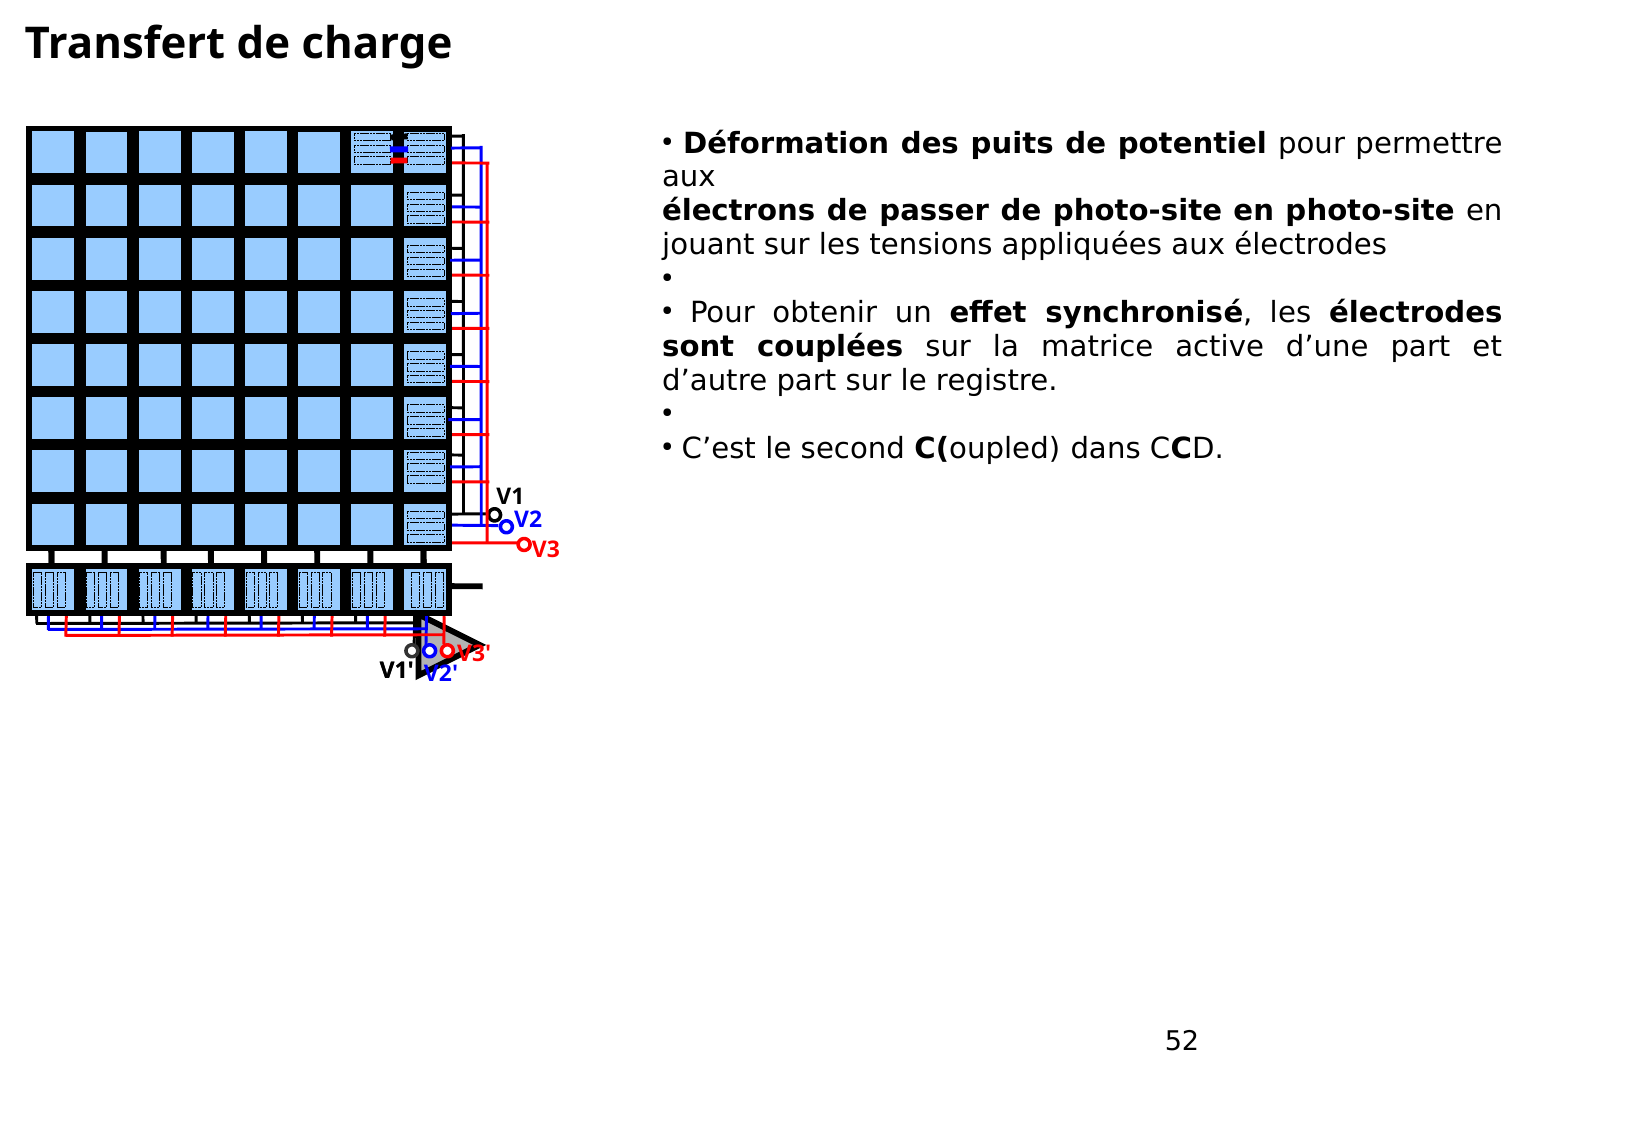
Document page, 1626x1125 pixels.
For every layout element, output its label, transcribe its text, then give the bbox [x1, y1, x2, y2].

text_box [242, 341, 290, 389]
text_box [135, 565, 184, 614]
text_box [242, 128, 290, 177]
text_box [401, 234, 450, 283]
text_box [242, 394, 290, 443]
text_box [188, 500, 237, 549]
text_box [82, 565, 131, 614]
text_box [401, 288, 450, 336]
text_box [242, 447, 290, 496]
text_box [401, 565, 450, 627]
text_box [29, 565, 78, 614]
text_box [82, 394, 131, 443]
text_box [401, 341, 450, 389]
text_box [348, 394, 397, 443]
text_box V3' [442, 632, 513, 676]
text_box [295, 500, 343, 549]
text_box [295, 234, 343, 283]
text_box [188, 447, 237, 496]
text_box [295, 341, 343, 389]
text_box Transfert de charge [0, 7, 1606, 75]
text_box [29, 128, 78, 177]
text_box [29, 181, 78, 230]
text_box [82, 181, 131, 230]
text_box [29, 288, 78, 336]
text_box [29, 447, 78, 496]
text_box [135, 181, 184, 230]
text_box [348, 288, 397, 336]
text_box [401, 181, 450, 230]
text_box V2 [499, 499, 563, 542]
text_box [29, 234, 78, 283]
text_box [135, 128, 184, 177]
text_box [401, 500, 450, 549]
text_box [188, 234, 237, 283]
text_box [188, 181, 237, 230]
text_box [348, 181, 397, 230]
text_box [29, 341, 78, 389]
text_box [188, 394, 237, 443]
text_box V1 [481, 475, 546, 519]
text_box [29, 394, 78, 443]
text_box [82, 500, 131, 549]
text_box [348, 234, 397, 283]
text_box V1' [364, 649, 436, 692]
text_box [401, 128, 450, 177]
text_box [29, 500, 78, 549]
text_box [188, 565, 237, 614]
text_box [348, 128, 397, 177]
text_box V3 [517, 528, 581, 572]
text_box [295, 128, 343, 177]
text_box [295, 288, 343, 336]
text_box [295, 181, 343, 230]
text_box [135, 394, 184, 443]
text_box [135, 288, 184, 336]
text_box [135, 234, 184, 283]
text_box [188, 128, 237, 177]
text_box [348, 500, 397, 549]
text_box [82, 128, 131, 177]
text_box [242, 500, 290, 549]
text_box [428, 619, 442, 633]
text_box [348, 447, 397, 496]
text_box [1164, 1024, 1544, 1103]
text_box [406, 637, 442, 652]
text_box [295, 447, 343, 496]
text_box [82, 341, 131, 389]
text_box [242, 288, 290, 336]
text_box [401, 447, 450, 496]
text_box [188, 341, 237, 389]
text_box [82, 447, 131, 496]
text_box [82, 288, 131, 336]
text_box [348, 341, 397, 389]
text_box [188, 288, 237, 336]
text_box [82, 234, 131, 283]
text_box [135, 341, 184, 389]
text_box [295, 394, 343, 443]
text_box [135, 500, 184, 549]
text_box [135, 447, 184, 496]
text_box [401, 394, 450, 443]
text_box [242, 565, 290, 614]
text_box V2' [409, 652, 480, 695]
text_box [295, 565, 343, 614]
text_box Déformation des puits de potentiel pour permettre aux électrons de passer de photo-site en photo-site en jouant sur les tensions appliquées aux électrodes Pour obtenir un effet synchronisé, les électrodes sont couplées sur la matrice active d’une part et d’autre part sur le registre. C’est le second C(oupled) dans CCD. [647, 118, 1529, 443]
text_box [242, 181, 290, 230]
text_box [348, 565, 397, 614]
text_box [242, 234, 290, 283]
